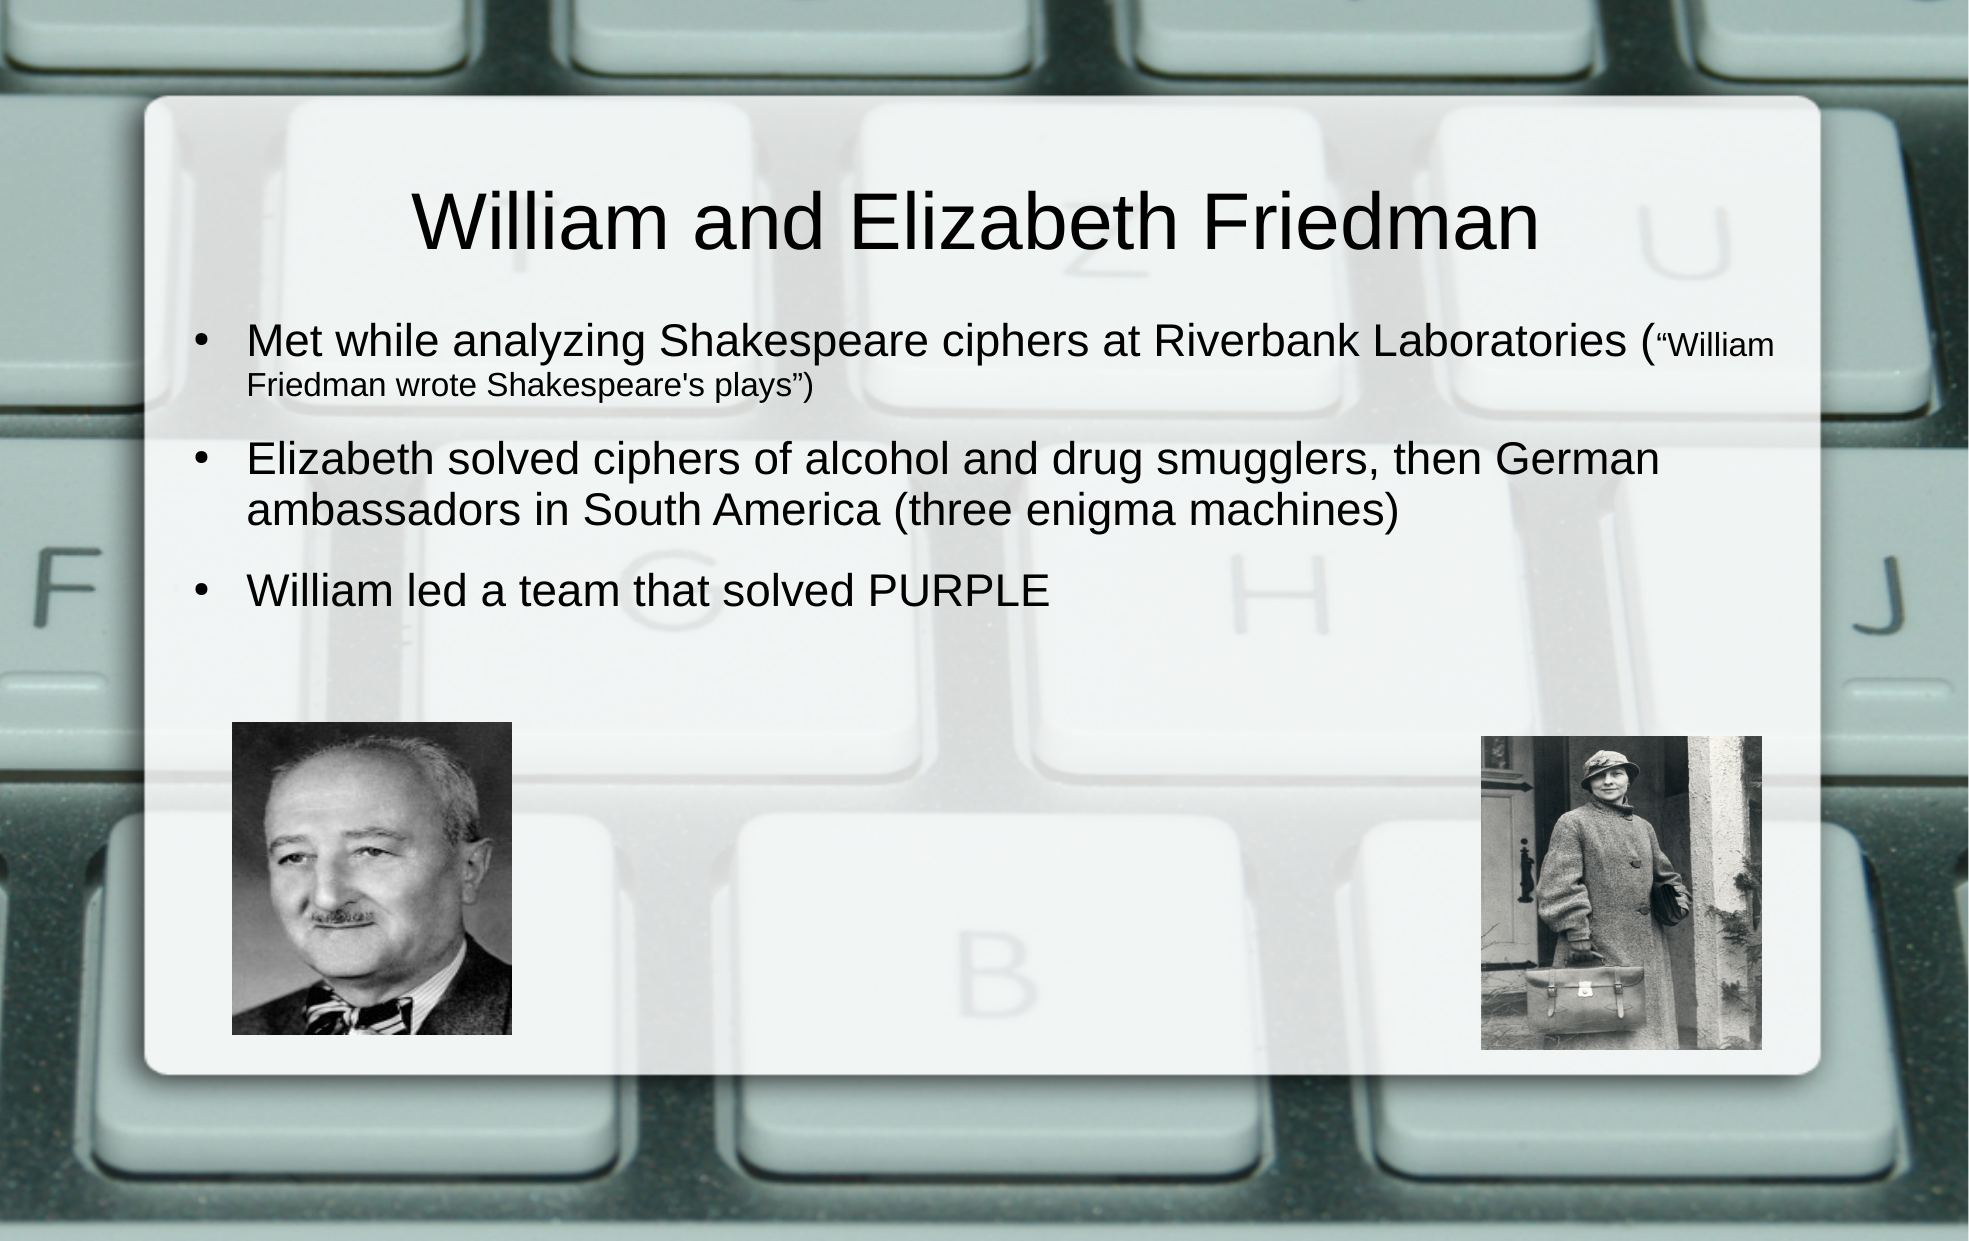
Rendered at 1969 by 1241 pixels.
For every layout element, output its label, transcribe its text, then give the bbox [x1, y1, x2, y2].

picture [0, 0, 1969, 1241]
list Met while analyzing Shakespeare ciphers at Riverbank Laboratories (“William Friedman wrote Shakespeare's plays”) Elizabeth solved ciphers of alcohol and drug smugglers, then German ambassadors in South America (three enigma machines) William led a team that solved PURPLE [175, 315, 1793, 1035]
title William and Elizabeth Friedman [161, 117, 1793, 325]
